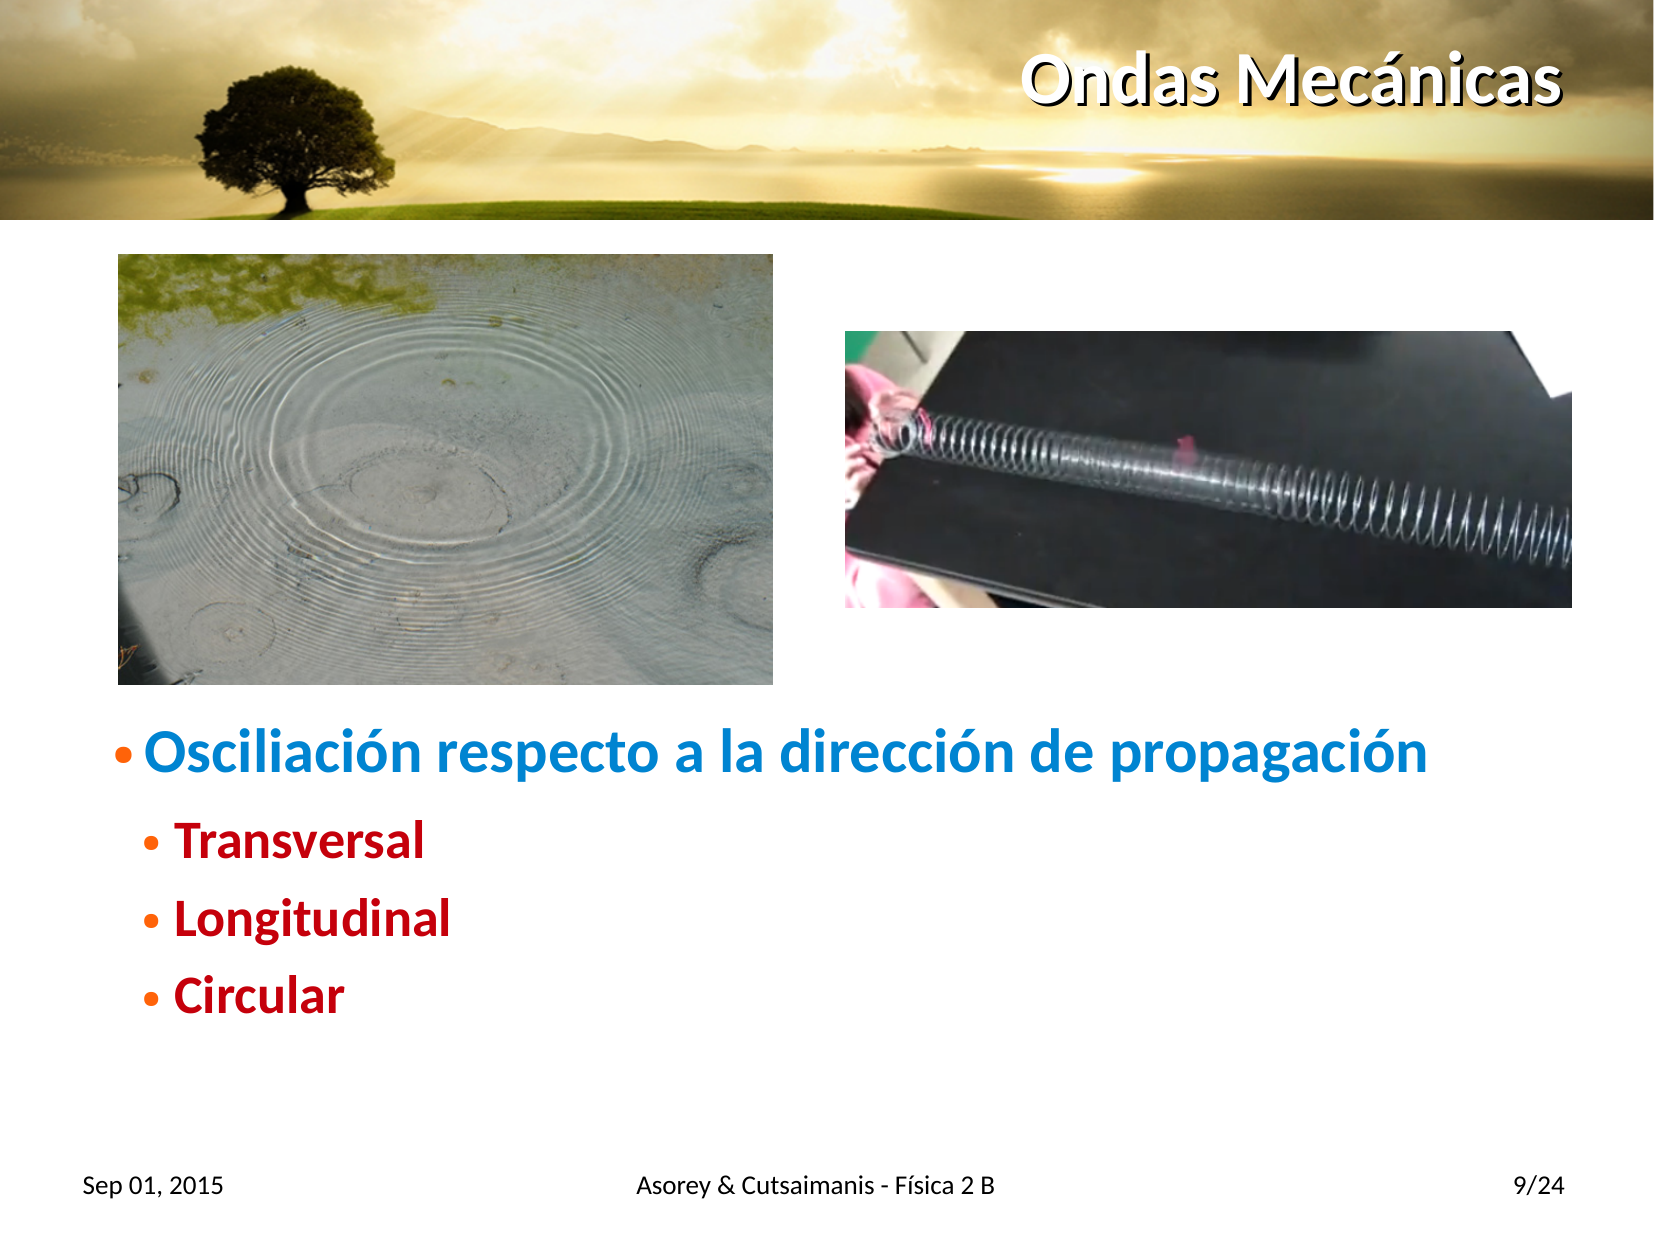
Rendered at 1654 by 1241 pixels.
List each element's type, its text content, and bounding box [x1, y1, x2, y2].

picture [845, 331, 1572, 609]
picture [0, 0, 1654, 220]
title Ondas Mecánicas [75, 19, 1564, 151]
picture [118, 254, 773, 685]
list Osciliación respecto a la dirección de propagación Transversal Longitudinal Circular [82, 725, 1571, 1155]
